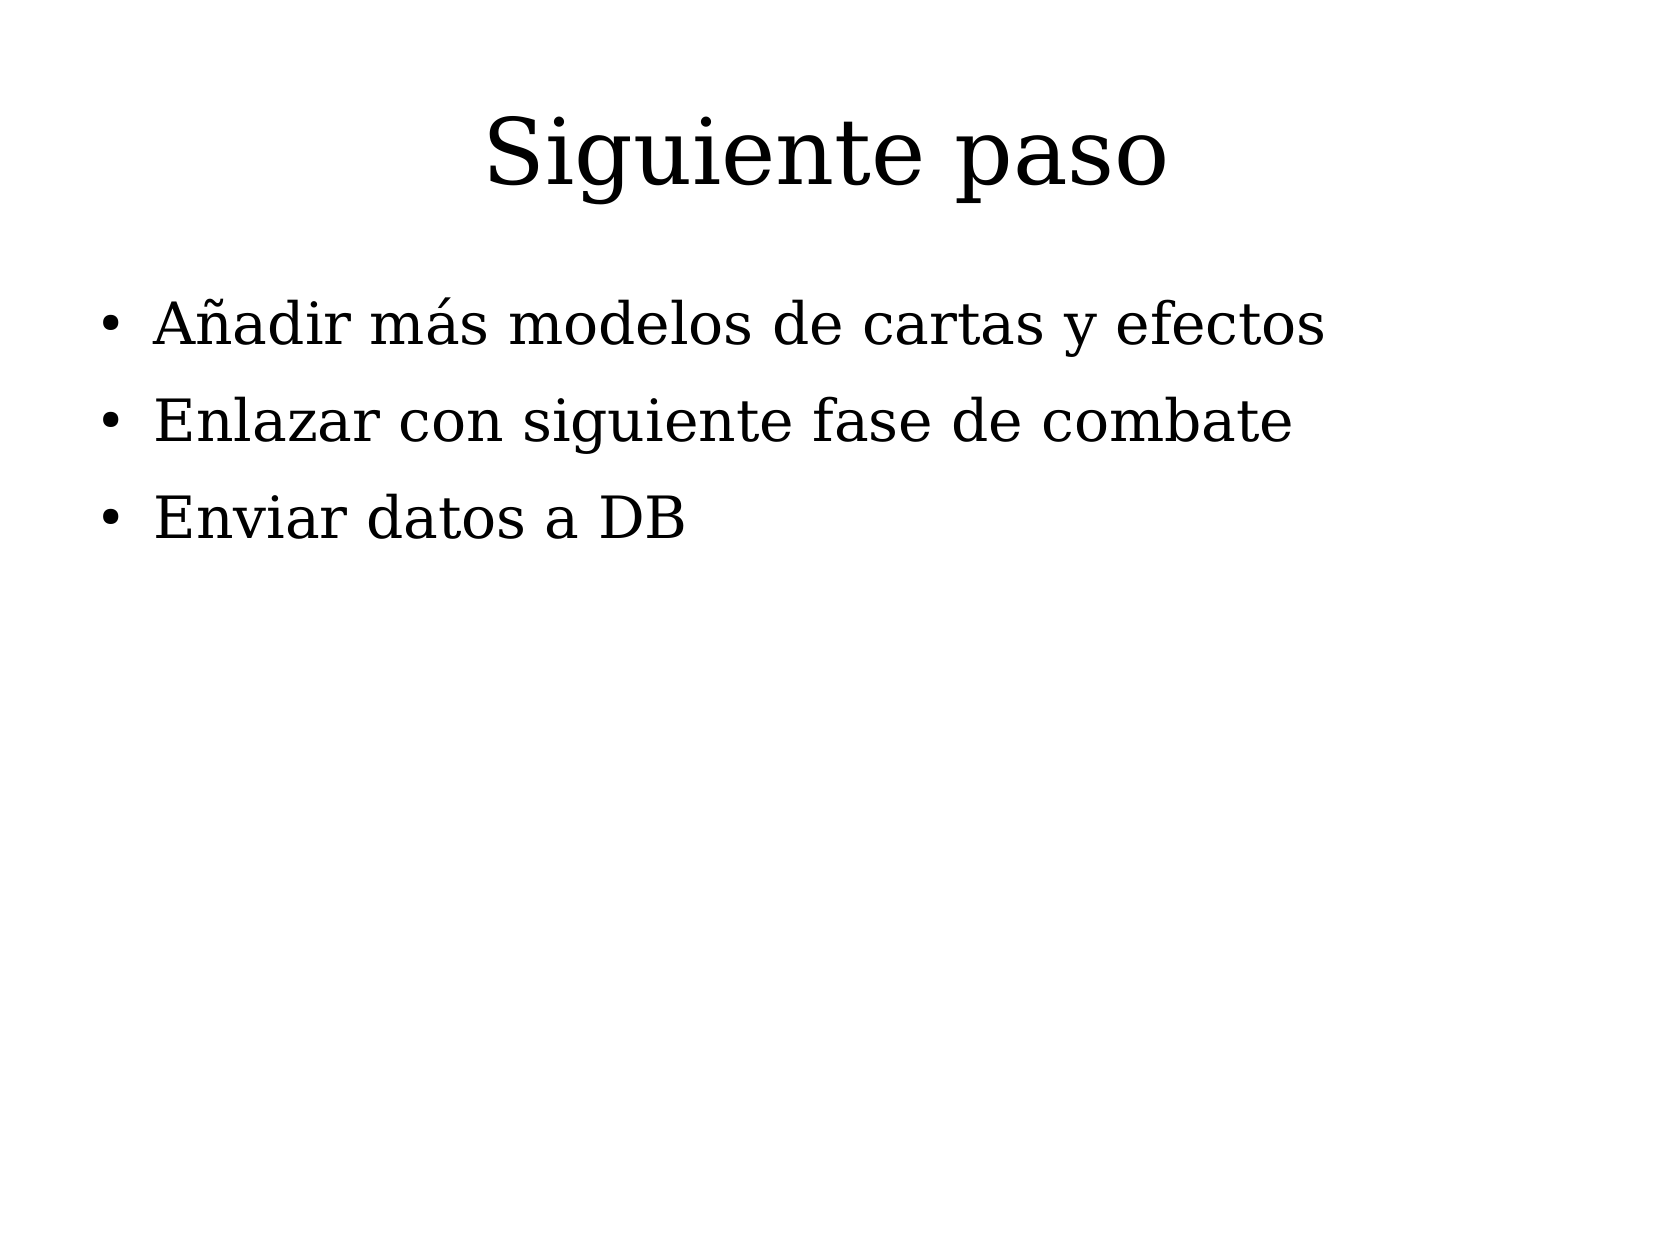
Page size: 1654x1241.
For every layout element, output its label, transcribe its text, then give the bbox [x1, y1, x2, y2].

list Añadir más modelos de cartas y efectos Enlazar con siguiente fase de combate Enviar datos a DB [82, 290, 1571, 1010]
title Siguiente paso [82, 49, 1571, 257]
